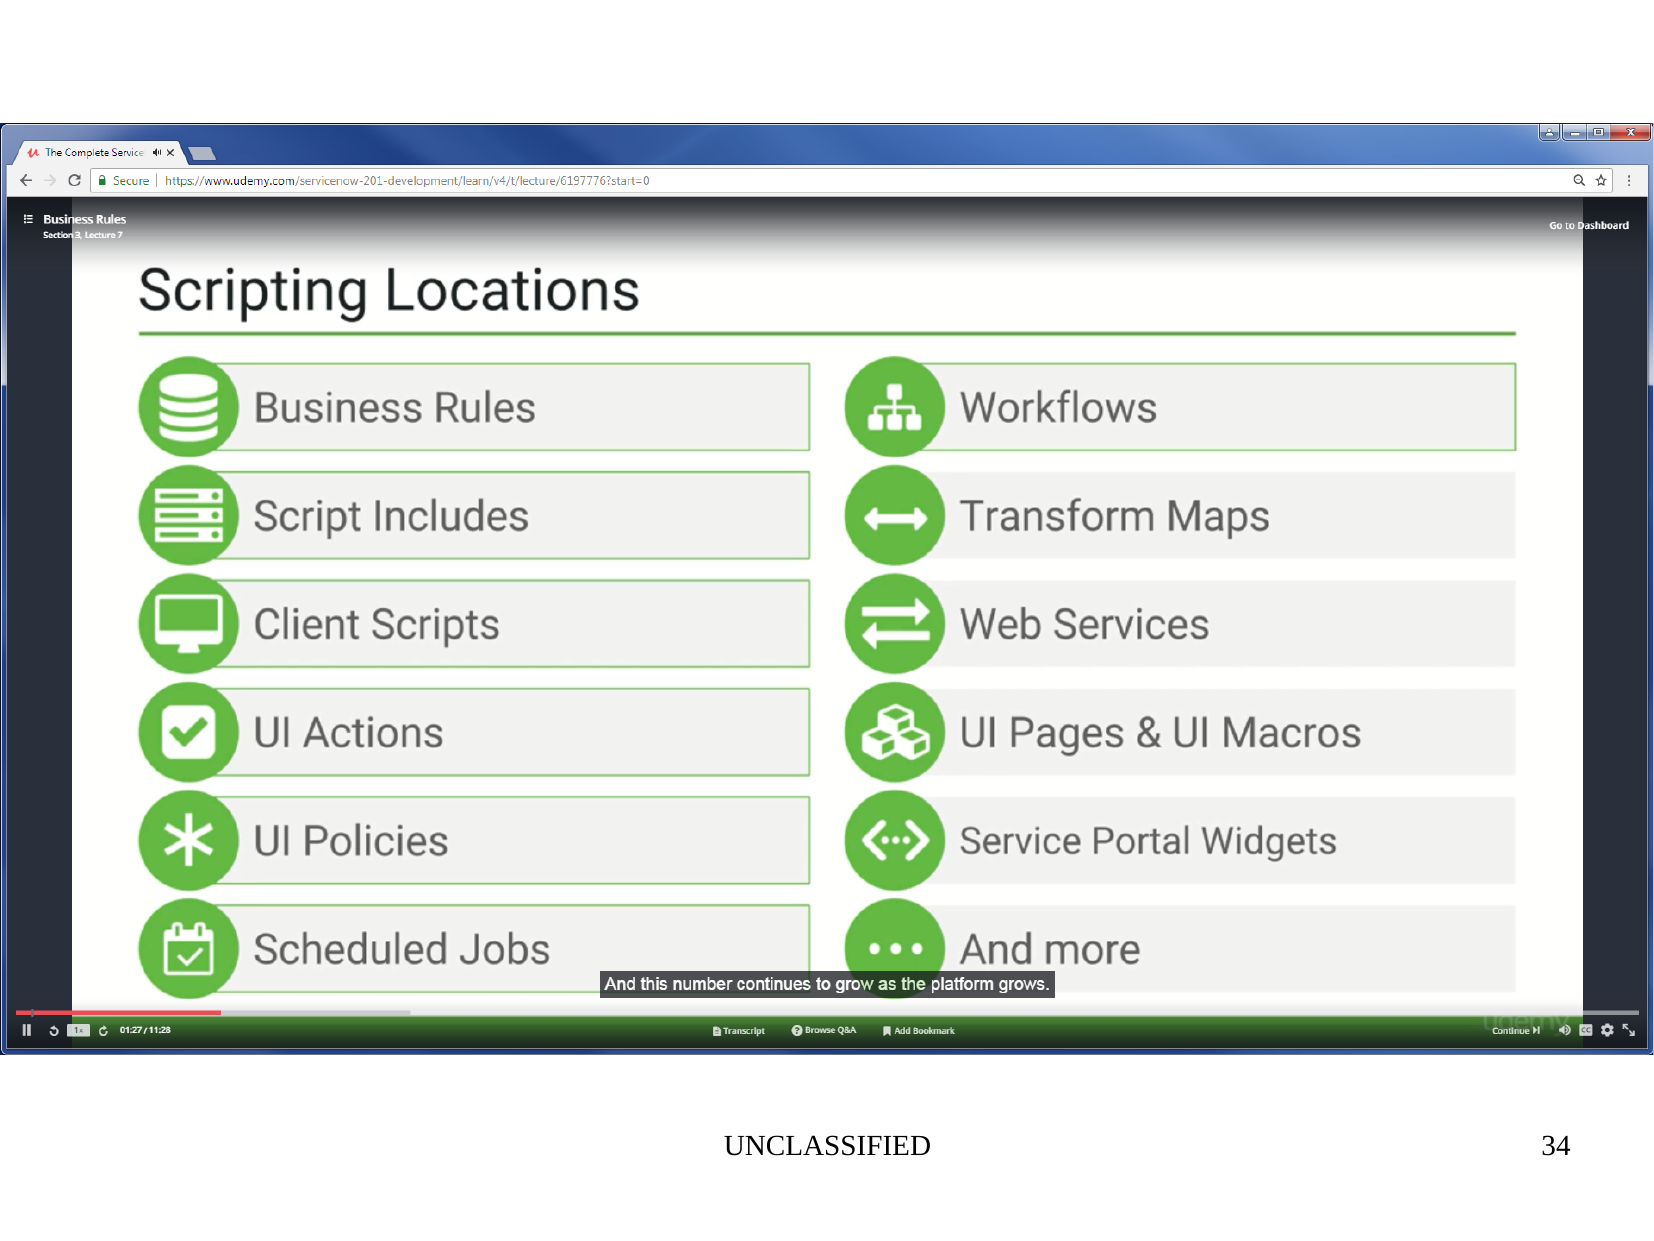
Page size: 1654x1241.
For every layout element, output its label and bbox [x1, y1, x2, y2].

picture [0, 123, 1654, 1055]
